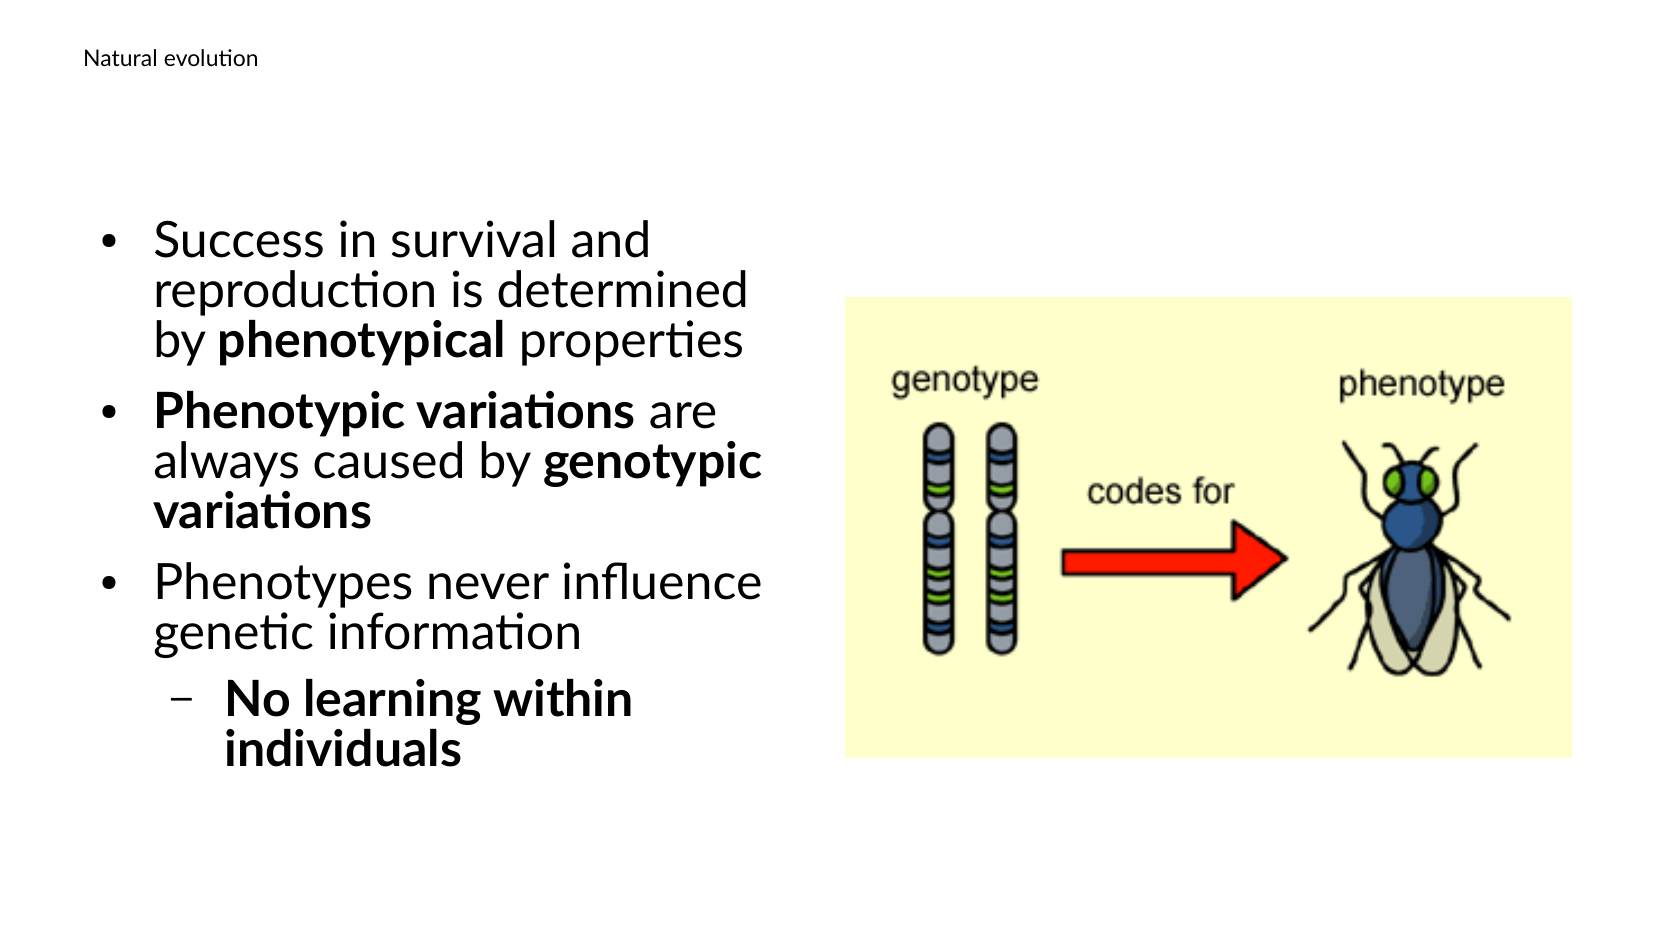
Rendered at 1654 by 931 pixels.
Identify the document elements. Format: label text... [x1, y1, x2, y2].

title Natural evolution [83, 0, 1571, 119]
list Success in survival and reproduction is determined by phenotypical properties Phenotypic variations are always caused by genotypic variations Phenotypes never influence genetic information No learning within individuals [82, 217, 809, 839]
picture [845, 297, 1572, 758]
